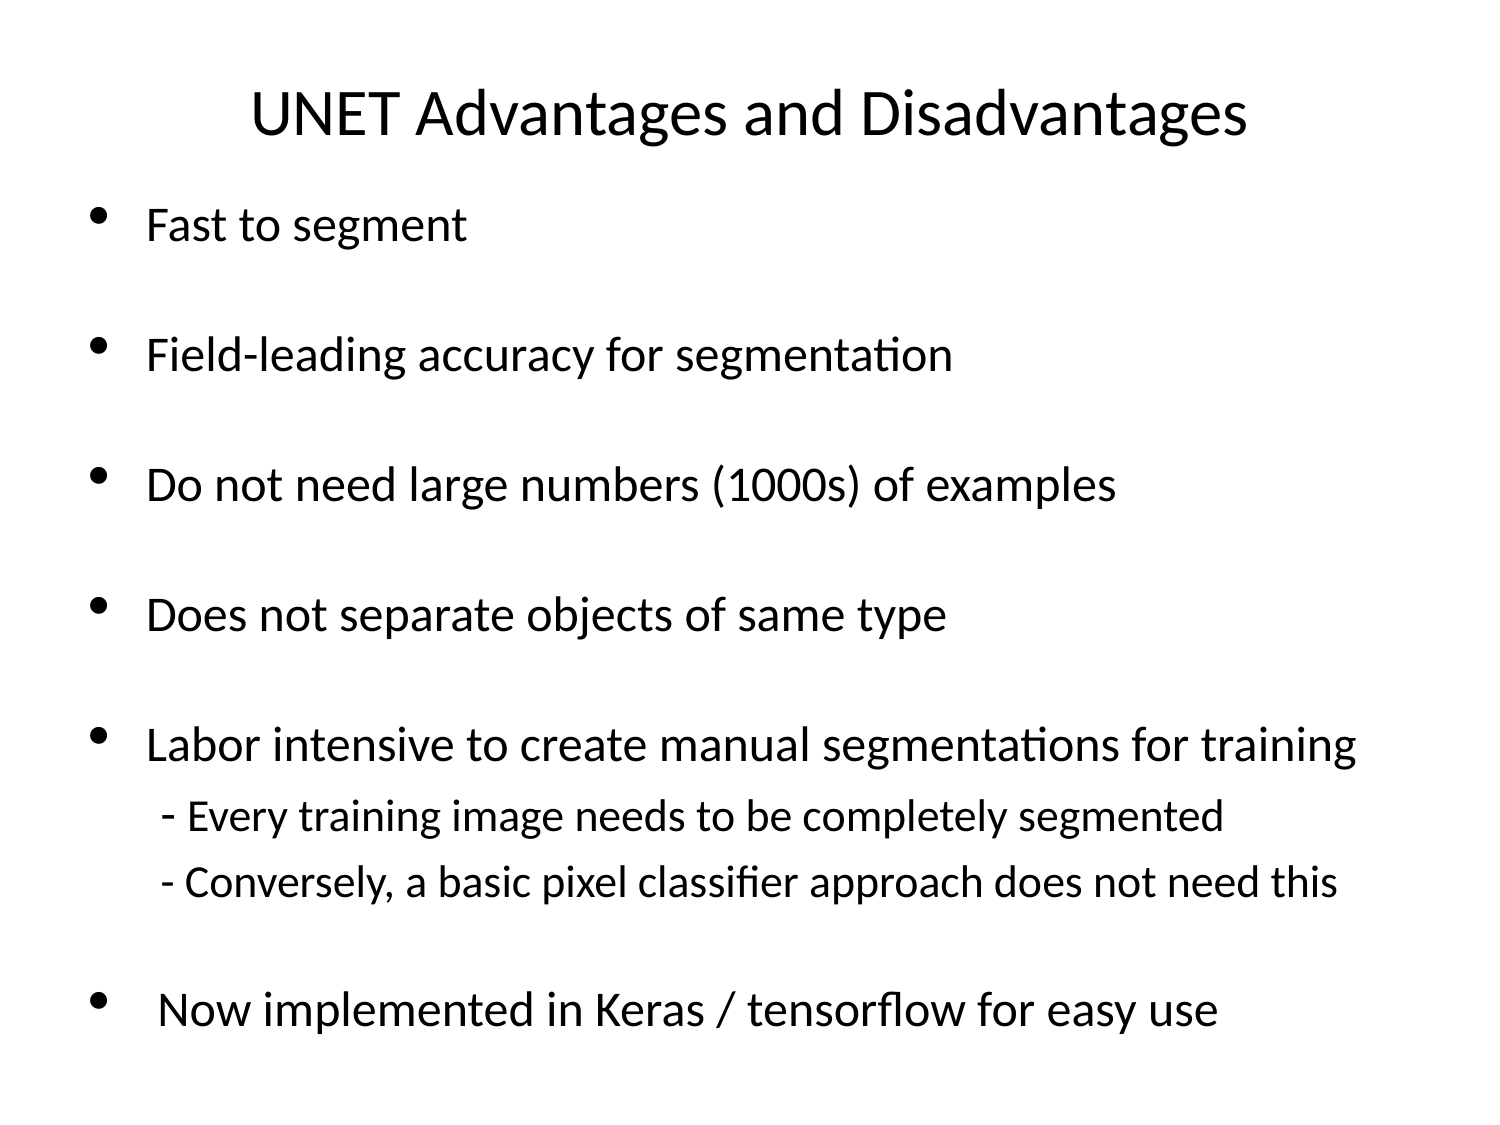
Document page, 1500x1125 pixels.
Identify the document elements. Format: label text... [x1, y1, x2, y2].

text_box Fast to segment Field-leading accuracy for segmentation Do not need large numbers (1000s) of examples Does not separate objects of same type Labor intensive to create manual segmentations for training - Every training image needs to be completely segmented - Conversely, a basic pixel classifier approach does not need this Now implemented in Keras / tensorflow for easy use [75, 184, 1425, 1005]
text_box UNET Advantages and Disadvantages [75, 45, 1425, 172]
